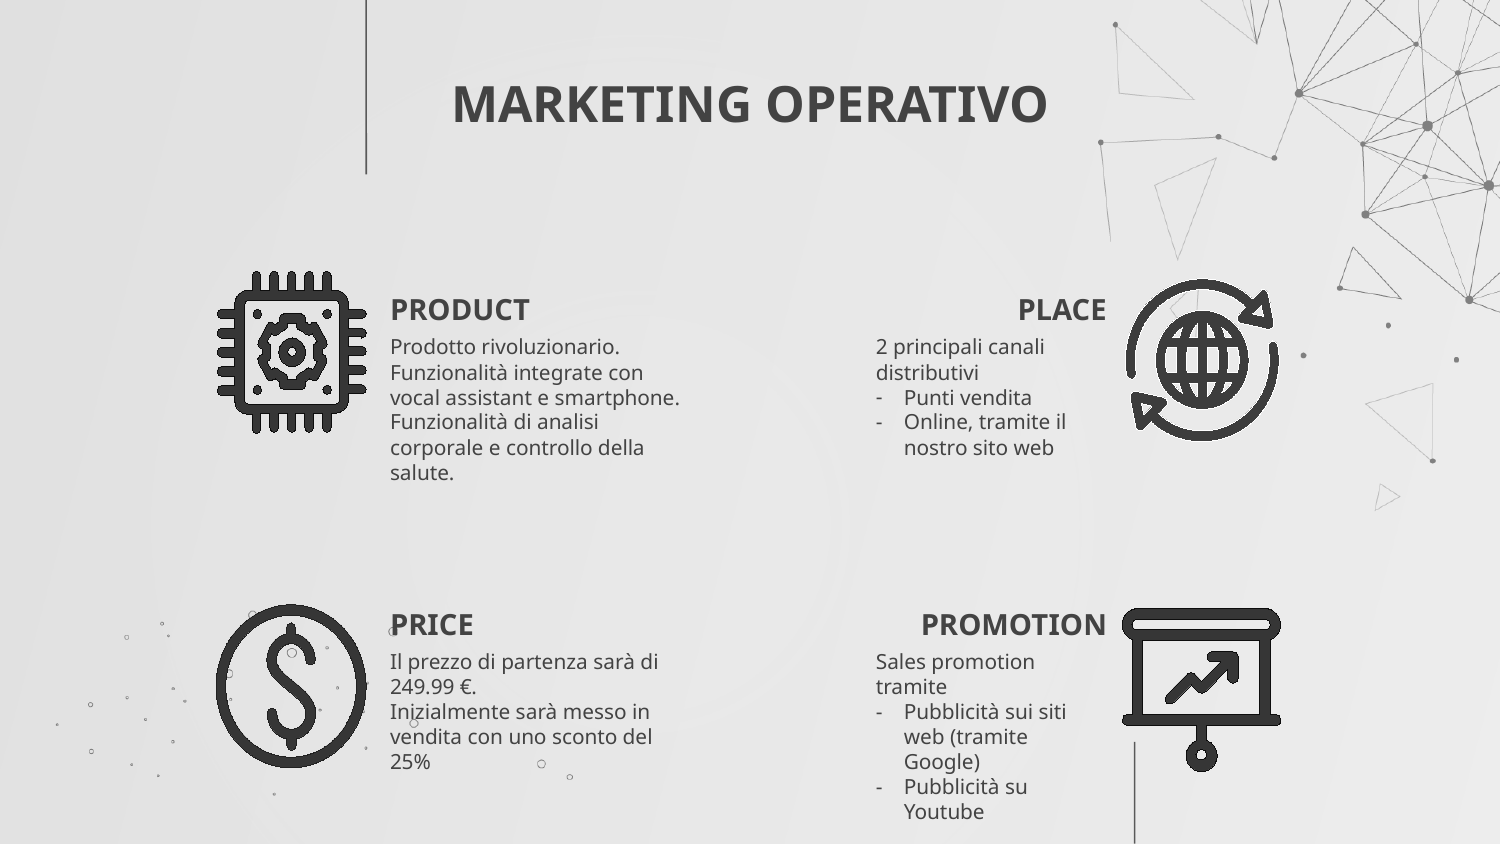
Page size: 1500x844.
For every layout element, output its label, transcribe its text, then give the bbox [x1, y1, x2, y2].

text_box [217, 271, 367, 434]
title PRODUCT [374, 271, 670, 319]
title MARKETING OPERATIVO [322, 57, 1178, 214]
text_box [216, 604, 367, 768]
title PROMOTION [827, 585, 1123, 656]
subtitle Sales promotion tramite Pubblicità sui siti web (tramite Google) Pubblicità su Youtube [860, 634, 1123, 799]
picture [0, 0, 1500, 844]
subtitle 2 principali canali distributivi Punti vendita Online, tramite il nostro sito web [860, 319, 1123, 484]
subtitle Il prezzo di partenza sarà di 249.99 €. Inizialmente sarà messo in vendita con uno sconto del 25% [374, 634, 712, 799]
text_box [1130, 340, 1280, 442]
subtitle Prodotto rivoluzionario. Funzionalità integrate con vocal assistant e smartphone. Funzionalità di analisi corporale e controllo della salute. [374, 319, 709, 484]
title PLACE [827, 271, 1123, 342]
text_box [1122, 608, 1281, 772]
text_box [1155, 310, 1250, 410]
text_box [1125, 278, 1274, 380]
title PRICE [374, 585, 670, 634]
